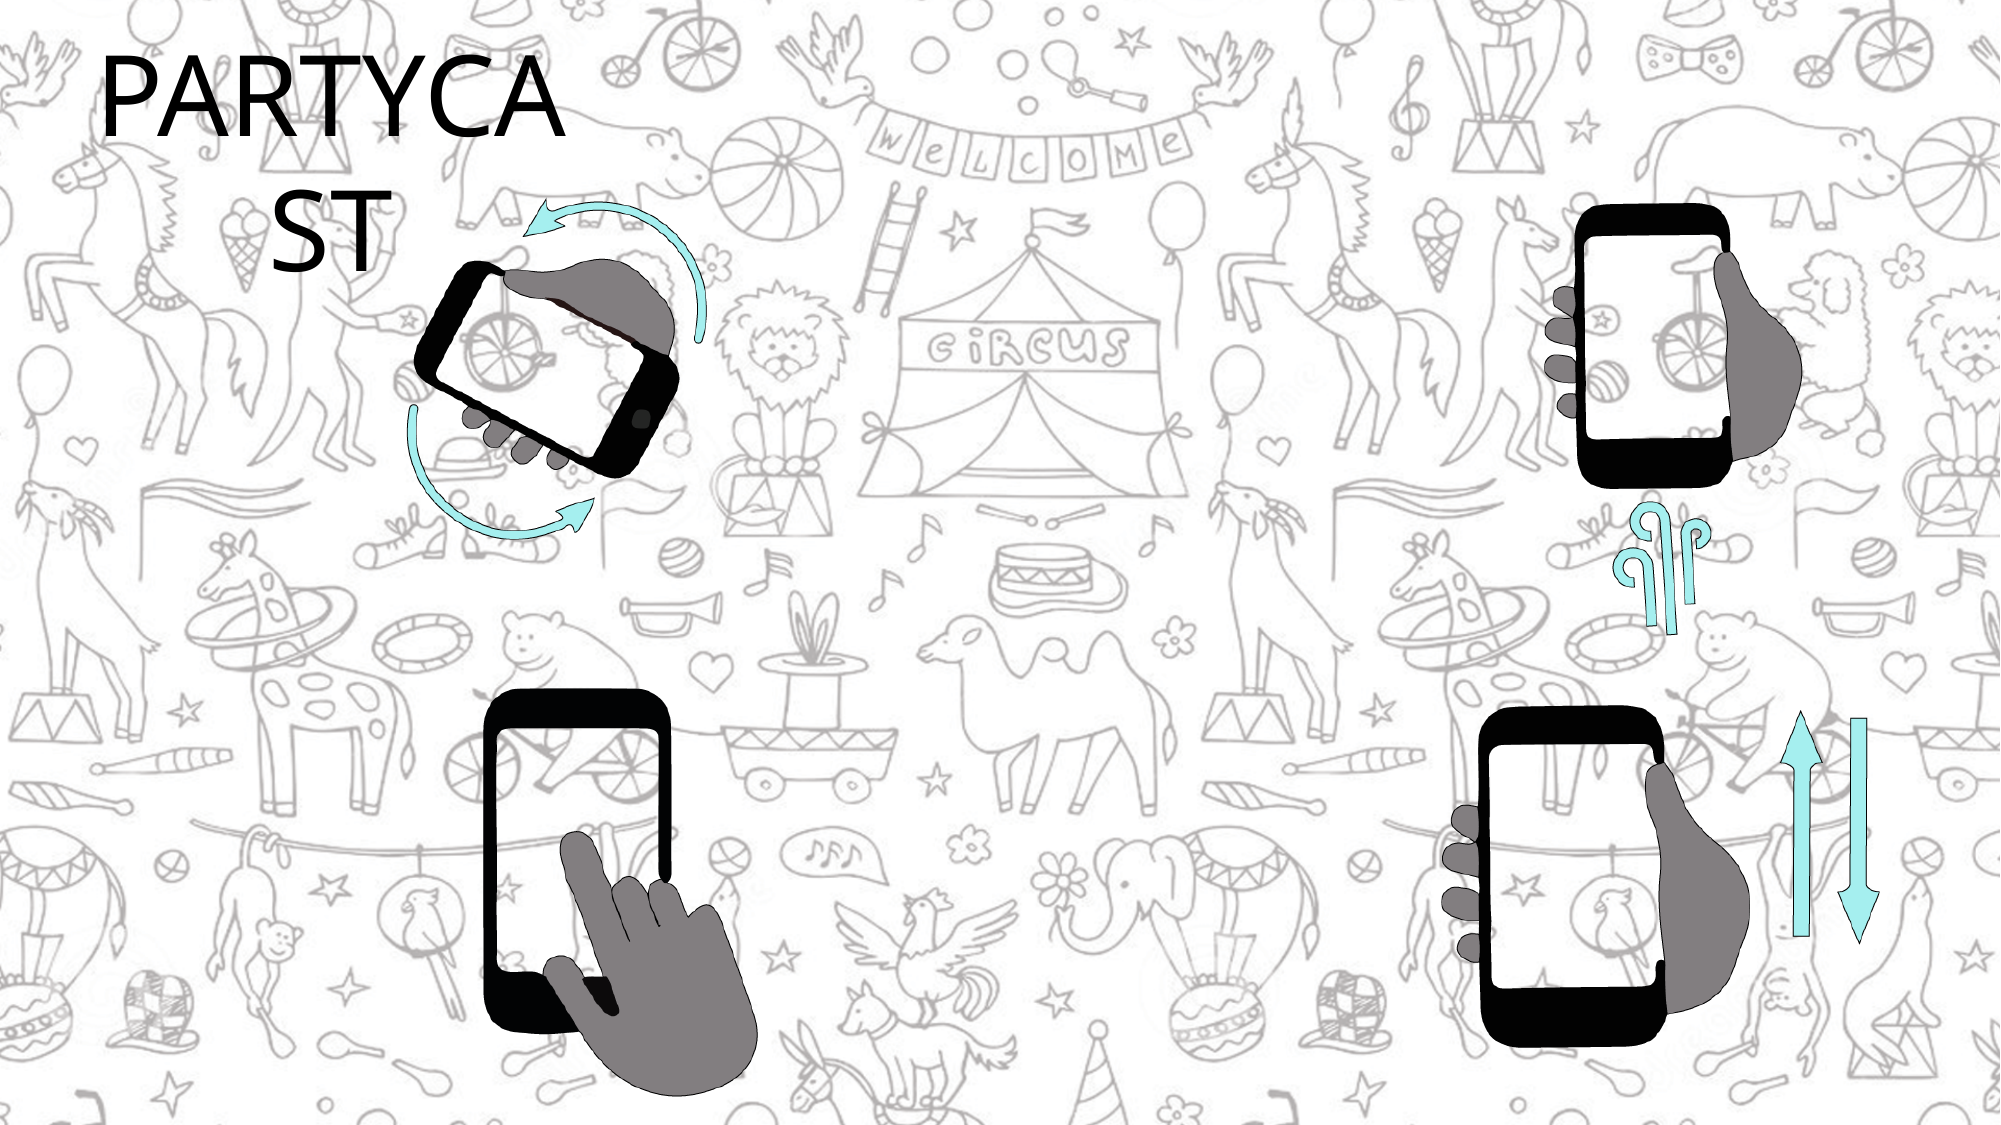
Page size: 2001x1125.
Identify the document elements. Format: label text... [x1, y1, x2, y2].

text_box PARTYCAST [53, 16, 610, 168]
picture [0, 0, 2000, 1125]
